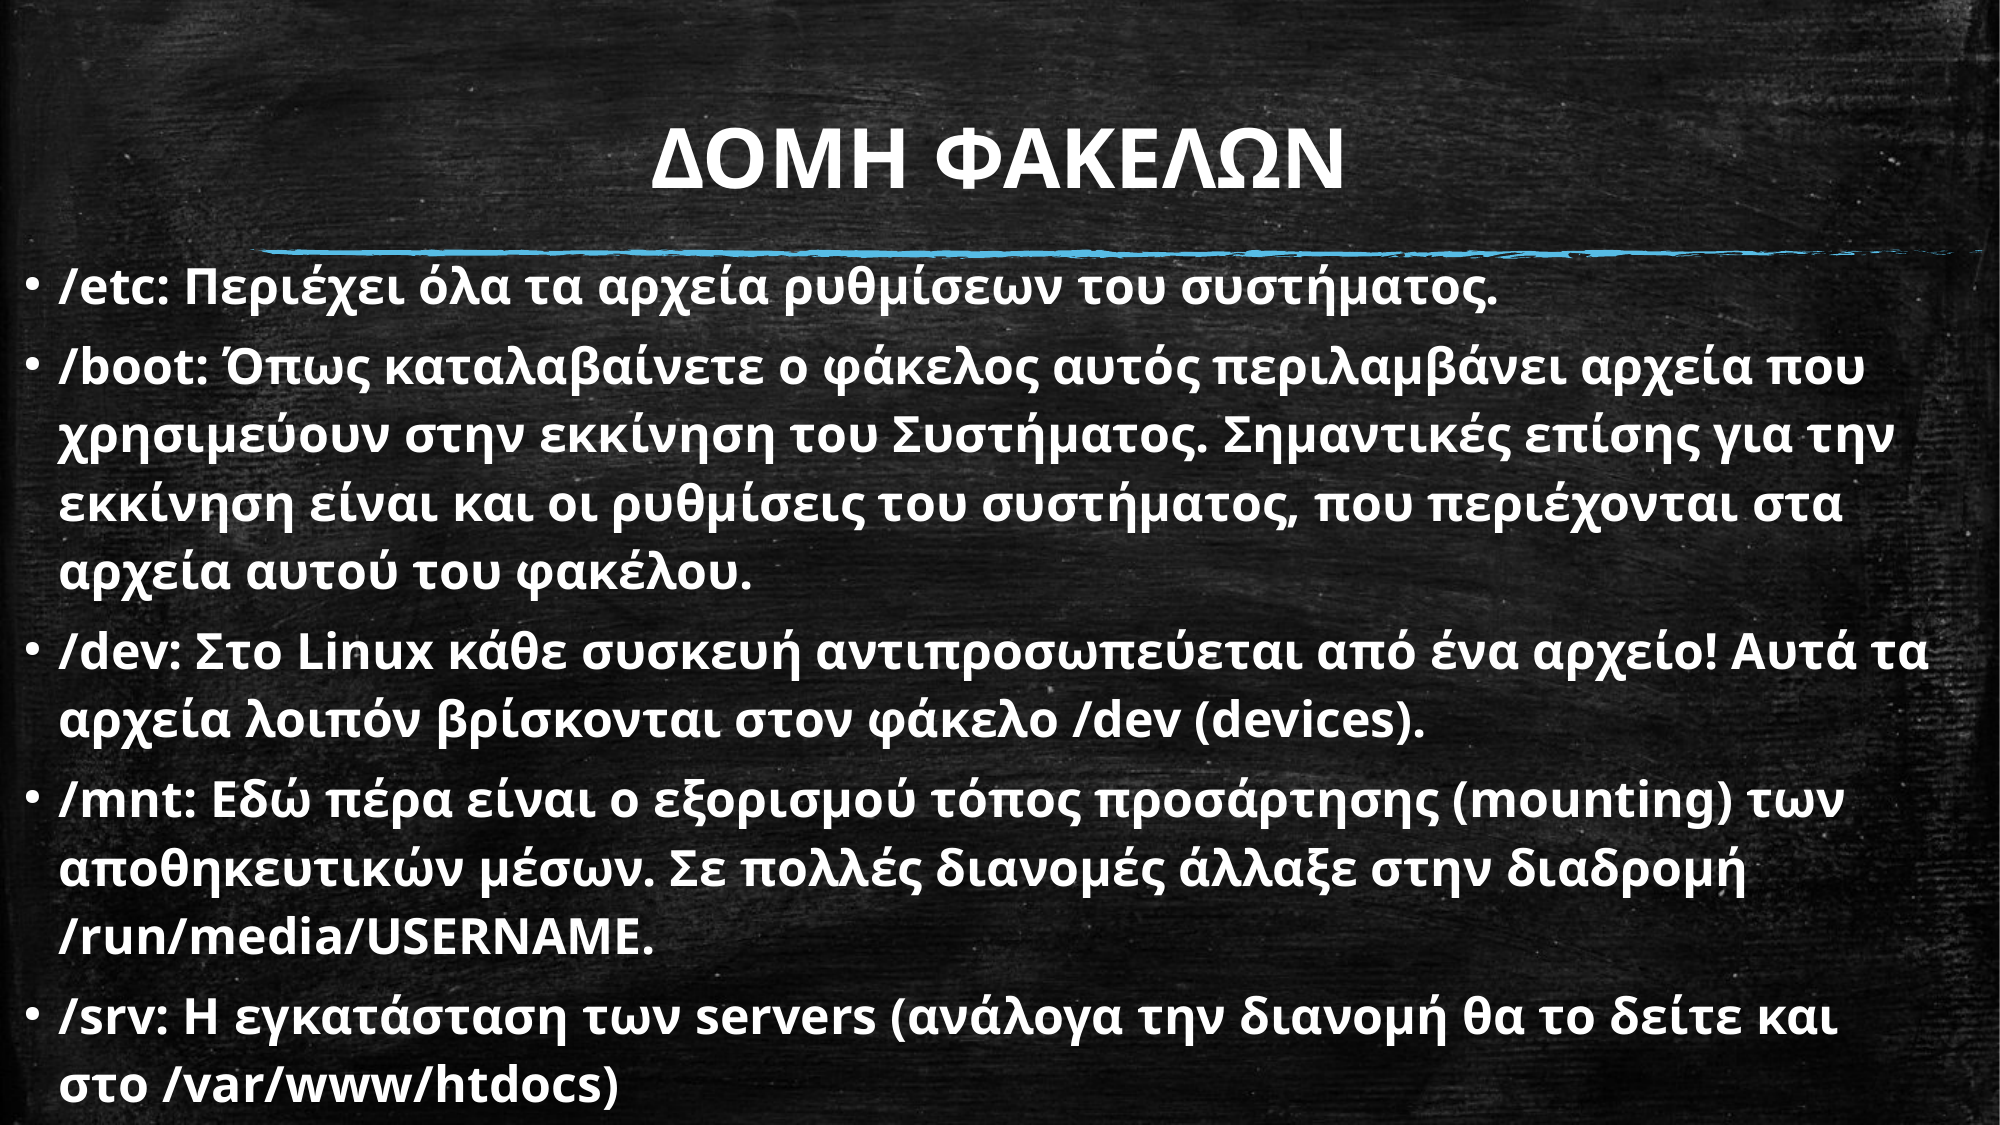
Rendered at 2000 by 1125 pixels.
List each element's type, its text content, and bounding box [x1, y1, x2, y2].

subtitle /etc: Περιέχει όλα τα αρχεία ρυθμίσεων του συστήματος. /boot: Όπως καταλαβαίνετε ο φάκελος αυτός περιλαμβάνει αρχεία που χρησιμεύουν στην εκκίνηση του Συστήματος. Σημαντικές επίσης για την εκκίνηση είναι και οι ρυθμίσεις του συστήματος, που περιέχονται στα αρχεία αυτού του φακέλου. /dev: Στο Linux κάθε συσκευή αντιπροσωπεύεται από ένα αρχείο! Αυτά τα αρχεία λοιπόν βρίσκονται στον φάκελο /dev (devices). /mnt: Εδώ πέρα είναι ο εξορισμού τόπος προσάρτησης (mounting) των αποθηκευτικών μέσων. Σε πολλές διανομές άλλαξε στην διαδρομή /run/media/USERNAME. /srv: Η εγκατάσταση των servers (ανάλογα την διανομή θα το δείτε και στο /var/www/htdocs) [23, 251, 1985, 1125]
picture [0, 0, 2000, 1125]
title ΔΟΜΗ ΦΑΚΕΛΩΝ [249, 45, 1750, 213]
